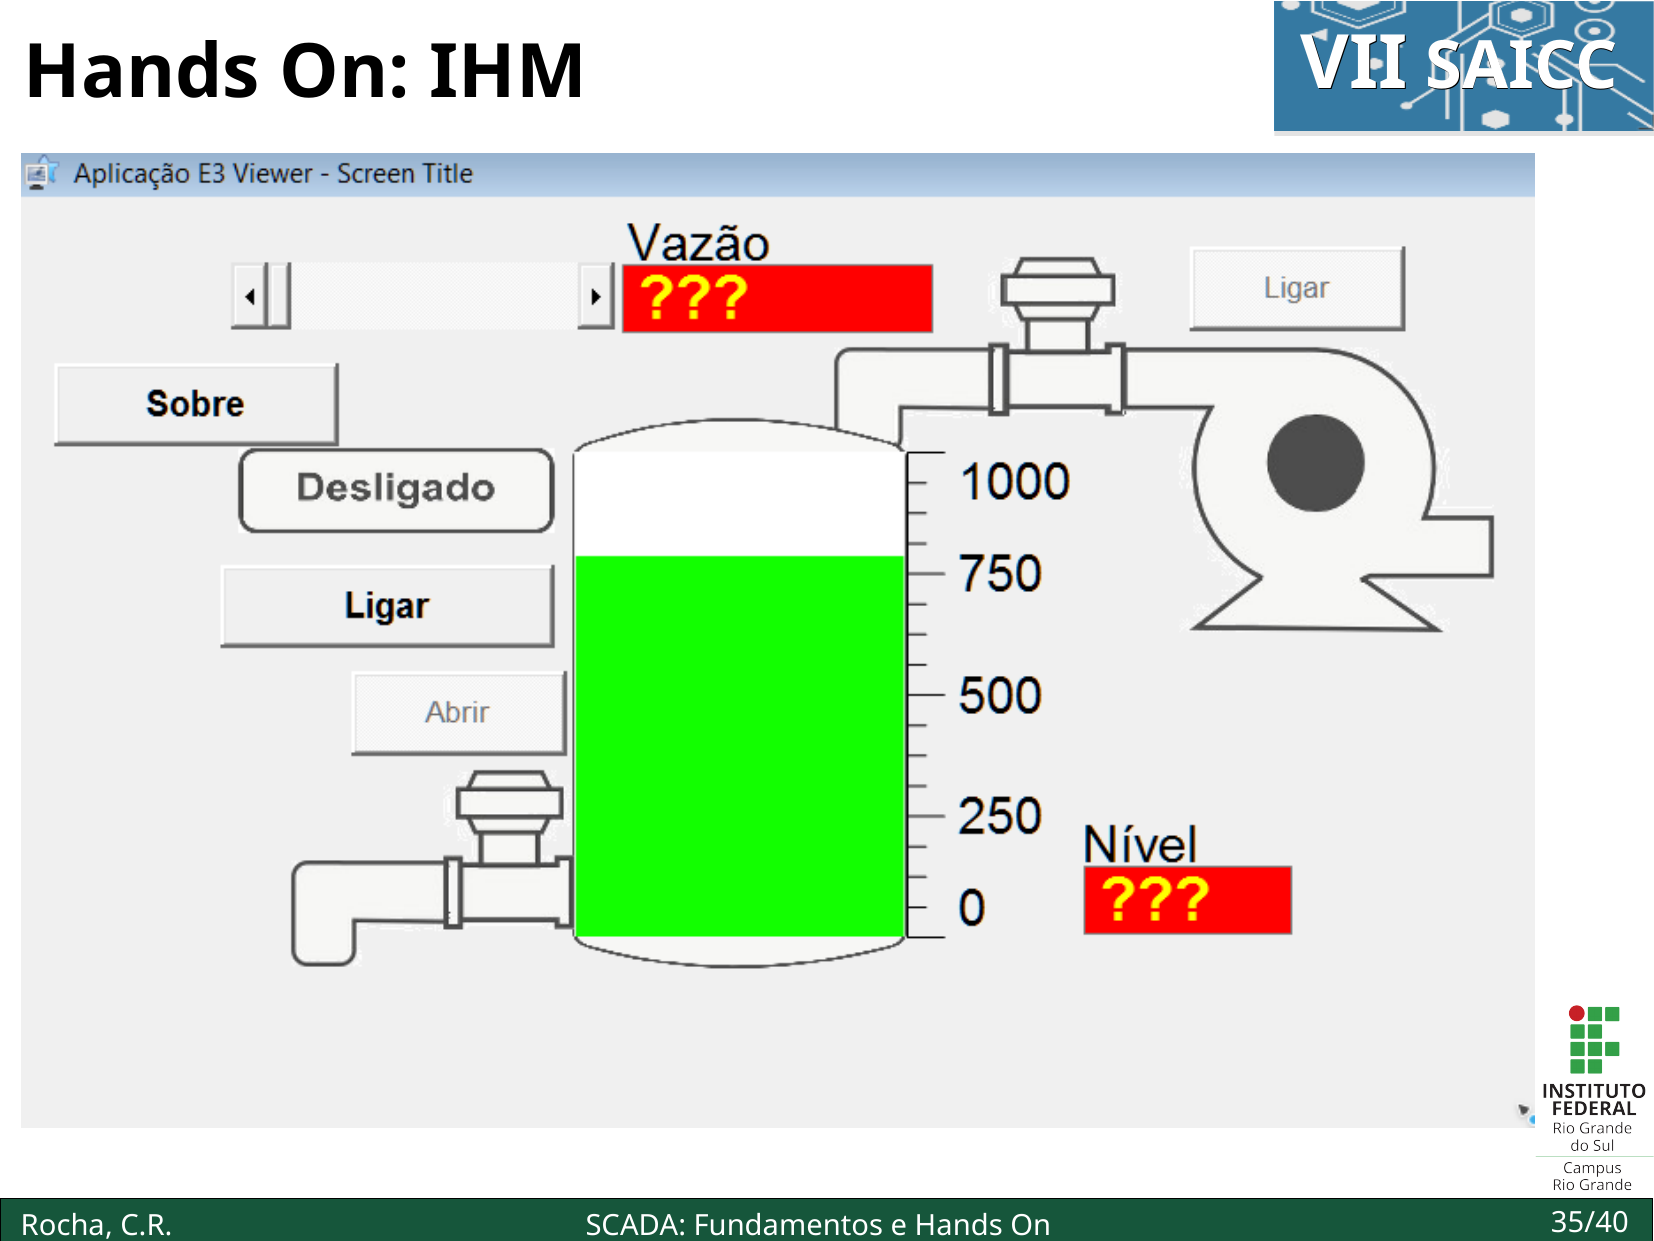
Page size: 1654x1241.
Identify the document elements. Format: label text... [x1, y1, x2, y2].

picture [21, 153, 1654, 1194]
title Hands On: IHM [23, 23, 1247, 113]
picture [1274, 1, 1654, 131]
